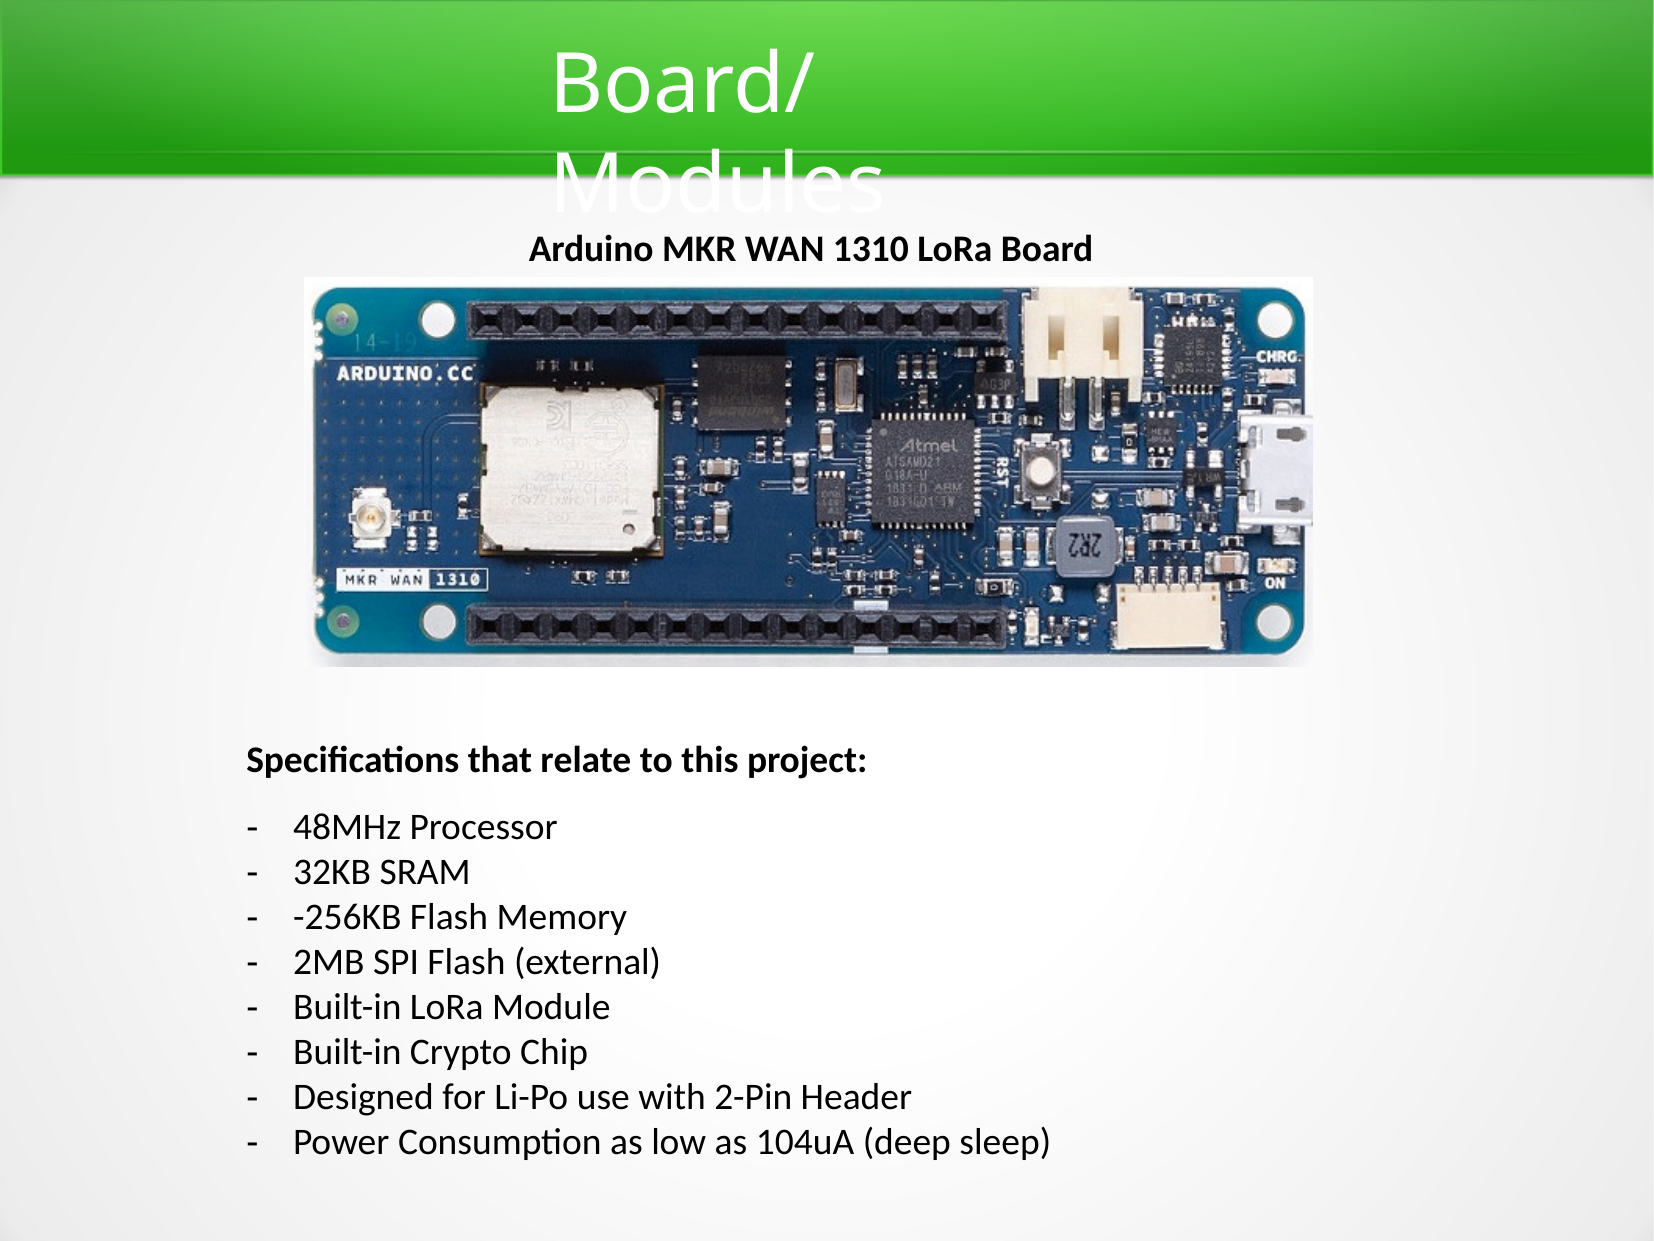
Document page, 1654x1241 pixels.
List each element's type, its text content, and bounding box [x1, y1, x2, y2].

text_box Arduino MKR WAN 1310 LoRa Board [513, 216, 1140, 277]
text_box Board/Modules [534, 21, 1119, 138]
picture [304, 277, 1313, 667]
text_box 48MHz Processor 32KB SRAM -256KB Flash Memory 2MB SPI Flash (external) Built-in LoRa Module Built-in Crypto Chip Designed for Li-Po use with 2-Pin Header Power Consumption as low as 104uA (deep sleep) [231, 794, 1119, 1219]
text_box Specifications that relate to this project: [231, 727, 911, 788]
